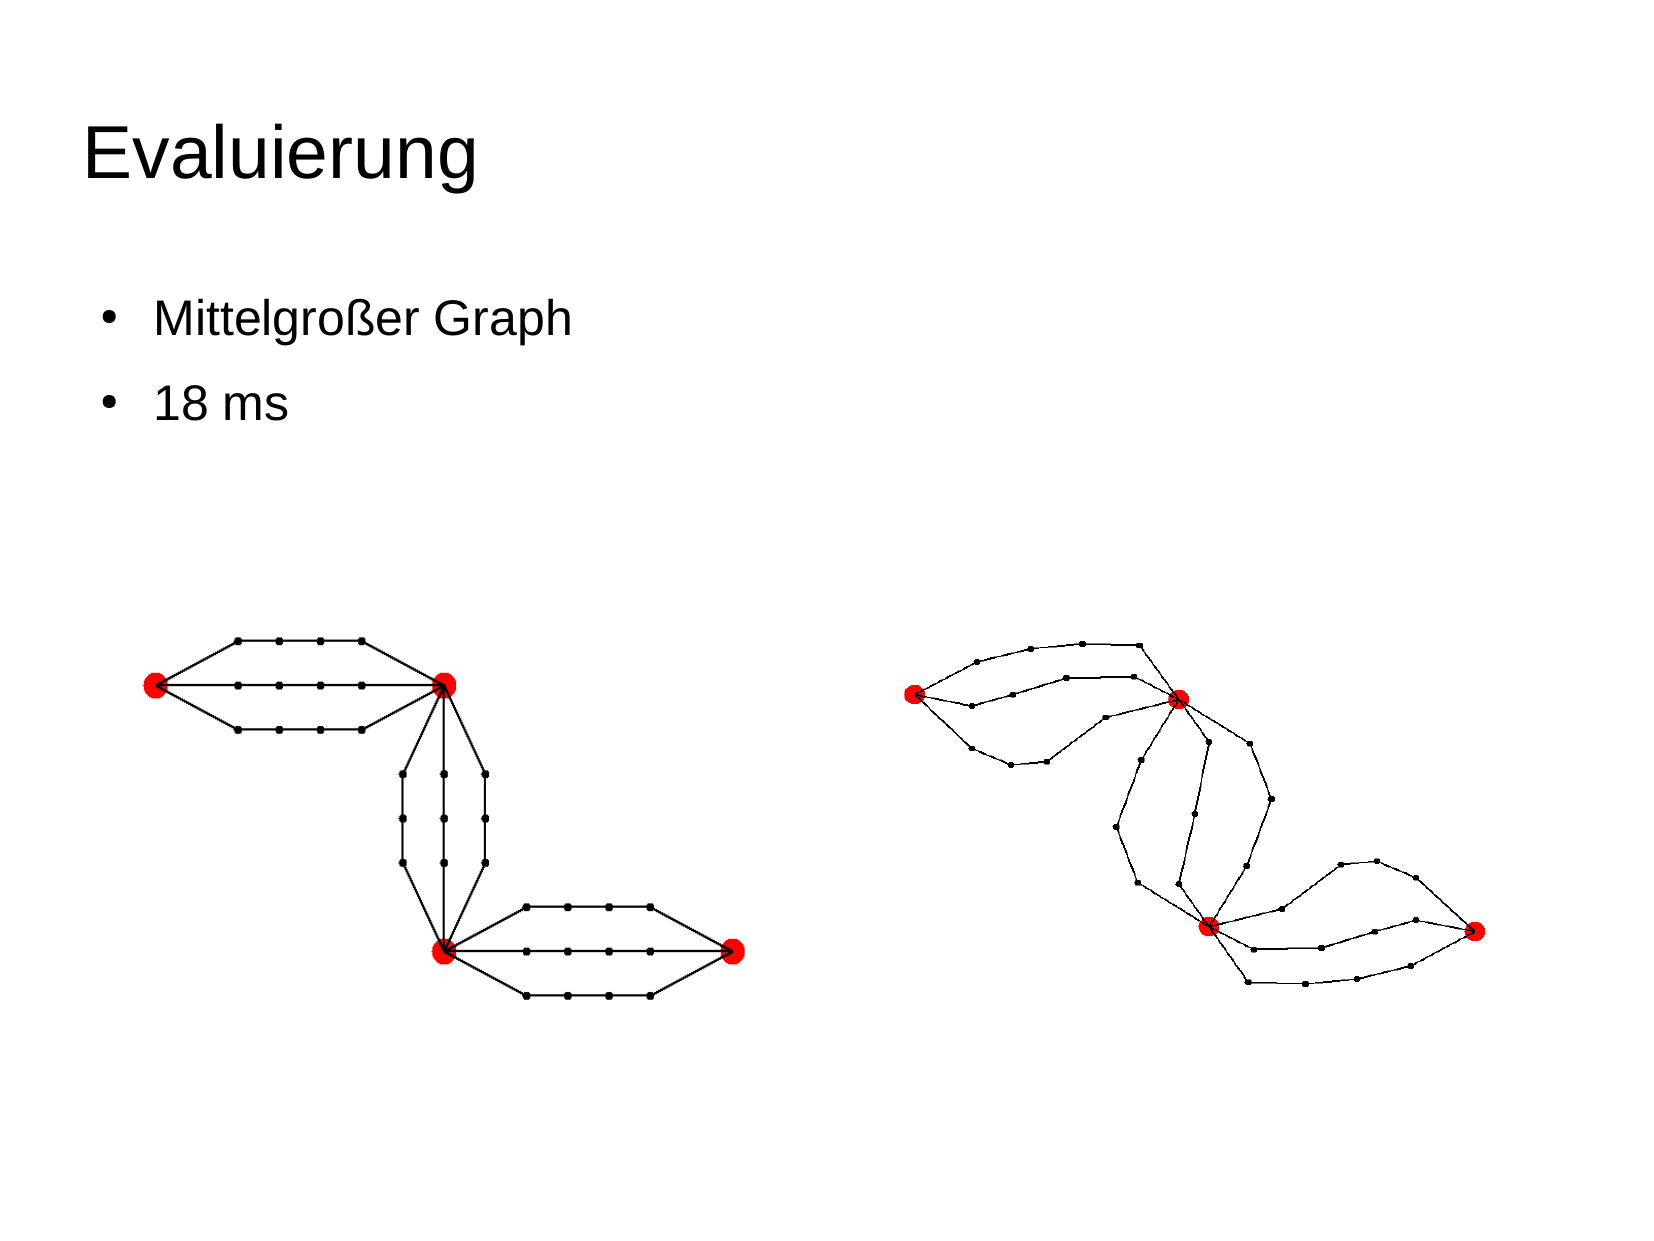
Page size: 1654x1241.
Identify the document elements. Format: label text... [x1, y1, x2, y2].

list Mittelgroßer Graph 18 ms [82, 290, 1571, 1109]
picture [863, 612, 1549, 1033]
picture [115, 592, 792, 1063]
title Evaluierung [82, 49, 1571, 257]
